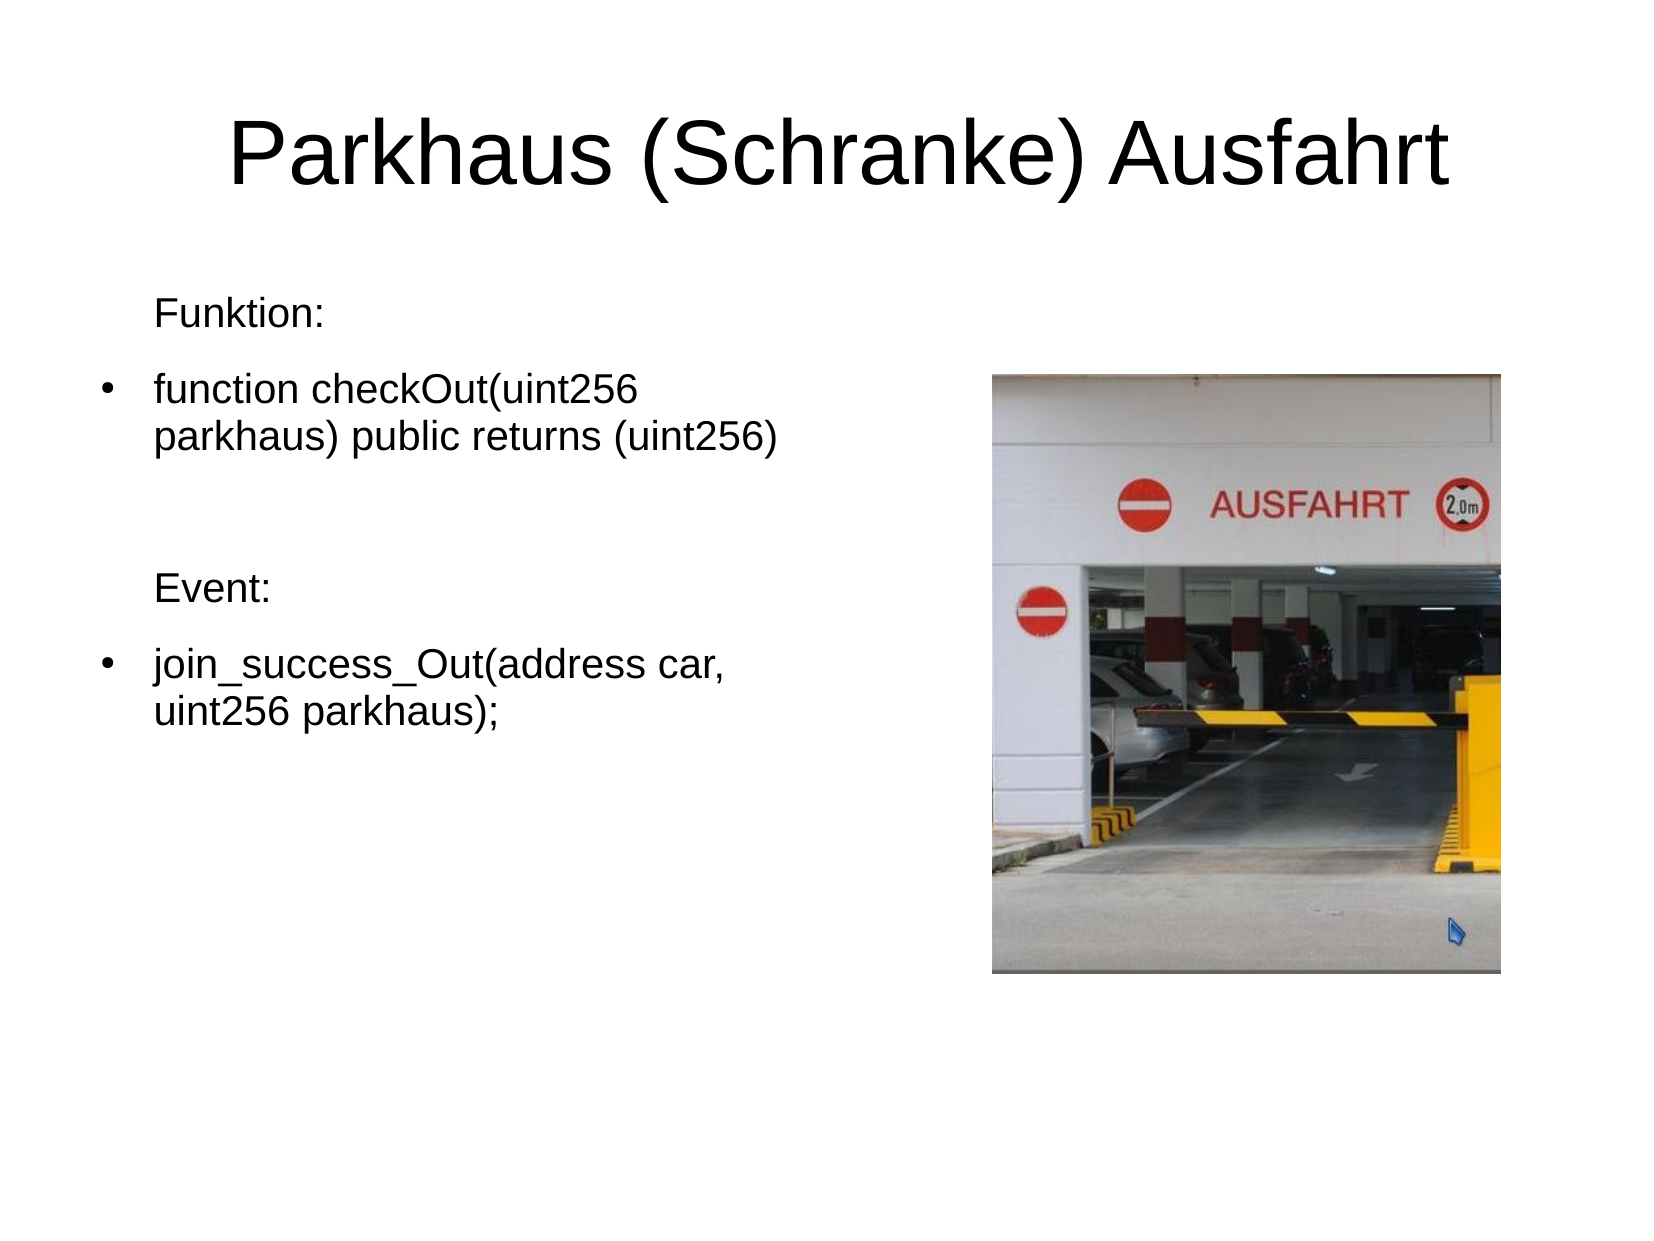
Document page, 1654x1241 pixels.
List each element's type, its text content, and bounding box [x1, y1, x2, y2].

title Parkhaus (Schranke) Ausfahrt [82, 49, 1571, 257]
picture [992, 374, 1501, 974]
list Funktion: function checkOut(uint256 parkhaus) public returns (uint256) Event: join_success_Out(address car, uint256 parkhaus); [82, 290, 809, 1010]
